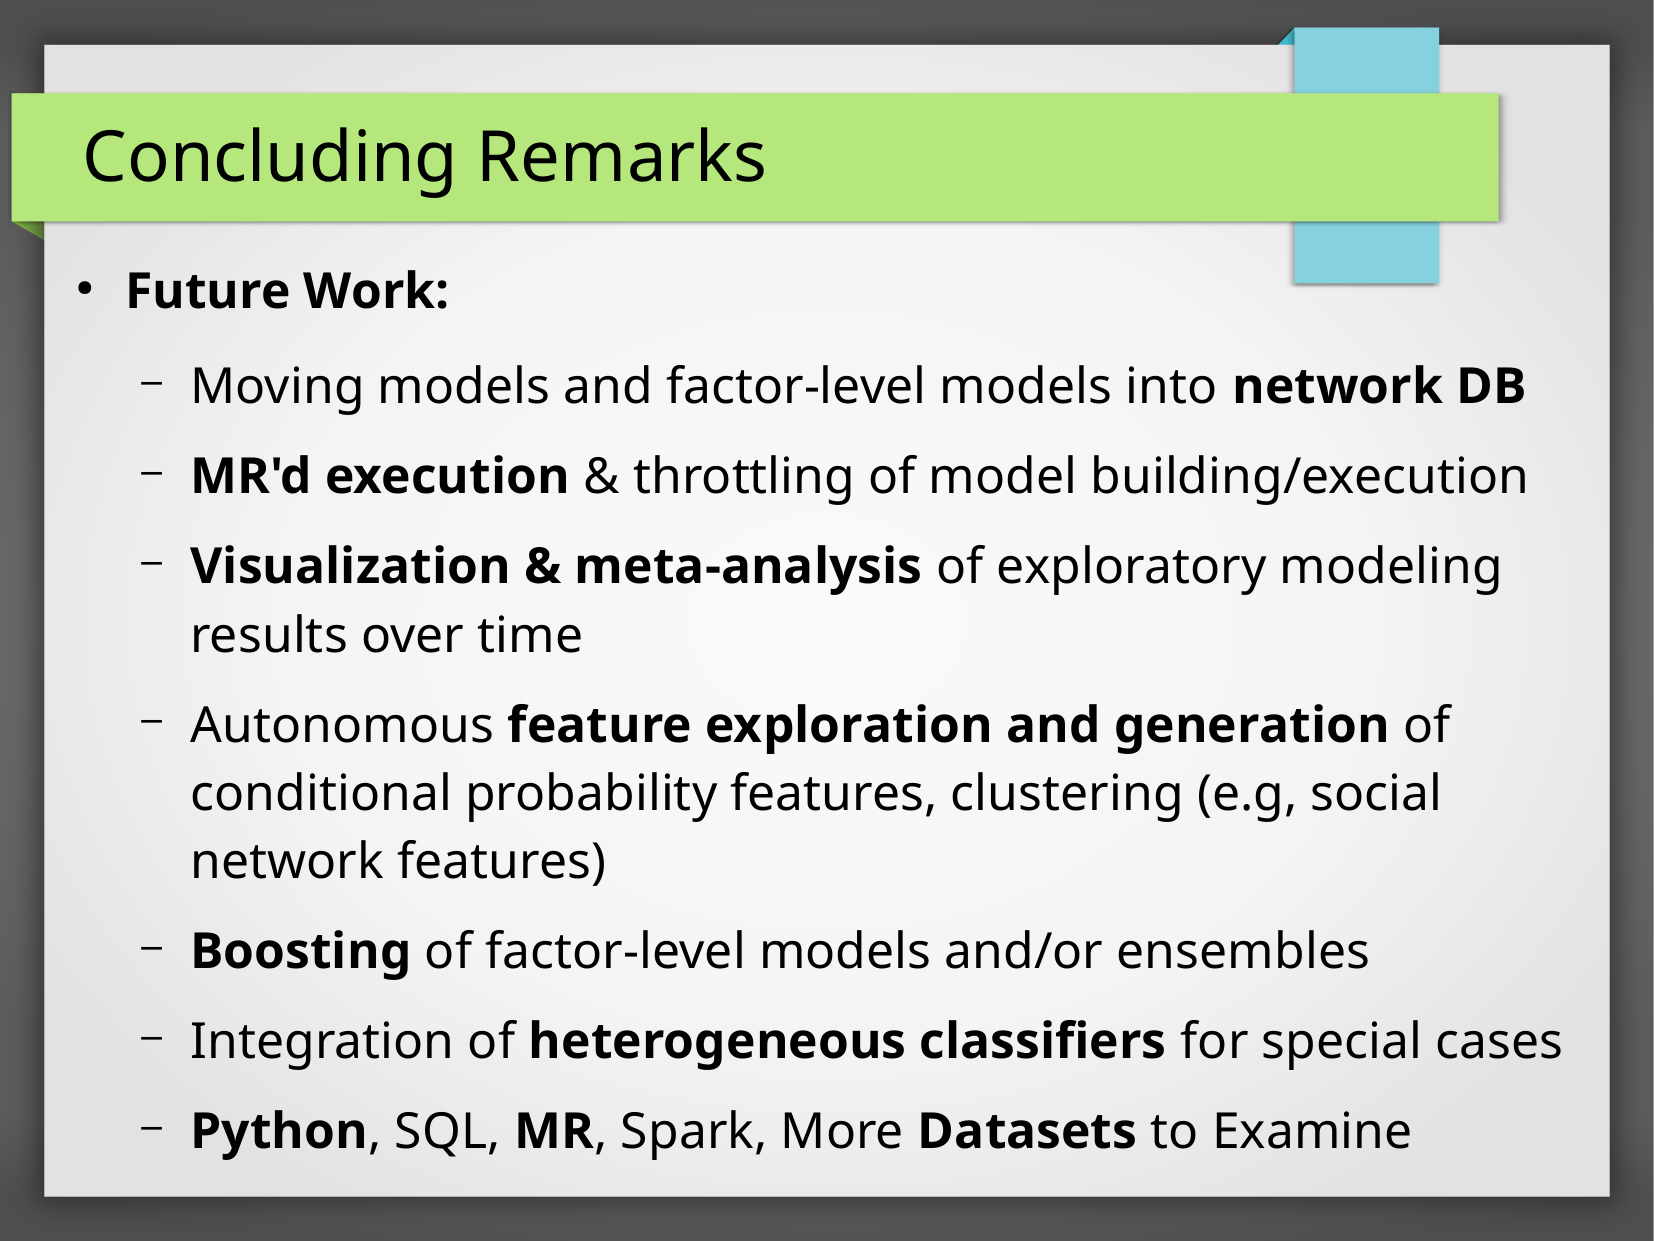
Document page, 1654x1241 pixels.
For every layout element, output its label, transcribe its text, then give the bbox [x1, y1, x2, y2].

list Future Work: Moving models and factor-level models into network DB MR'd execution & throttling of model building/execution Visualization & meta-analysis of exploratory modeling results over time Autonomous feature exploration and generation of conditional probability features, clustering (e.g, social network features) Boosting of factor-level models and/or ensembles Integration of heterogeneous classifiers for special cases Python, SQL, MR, Spark, More Datasets to Examine [60, 255, 1591, 1180]
picture [0, 0, 1654, 1241]
title Concluding Remarks [82, 94, 1264, 213]
